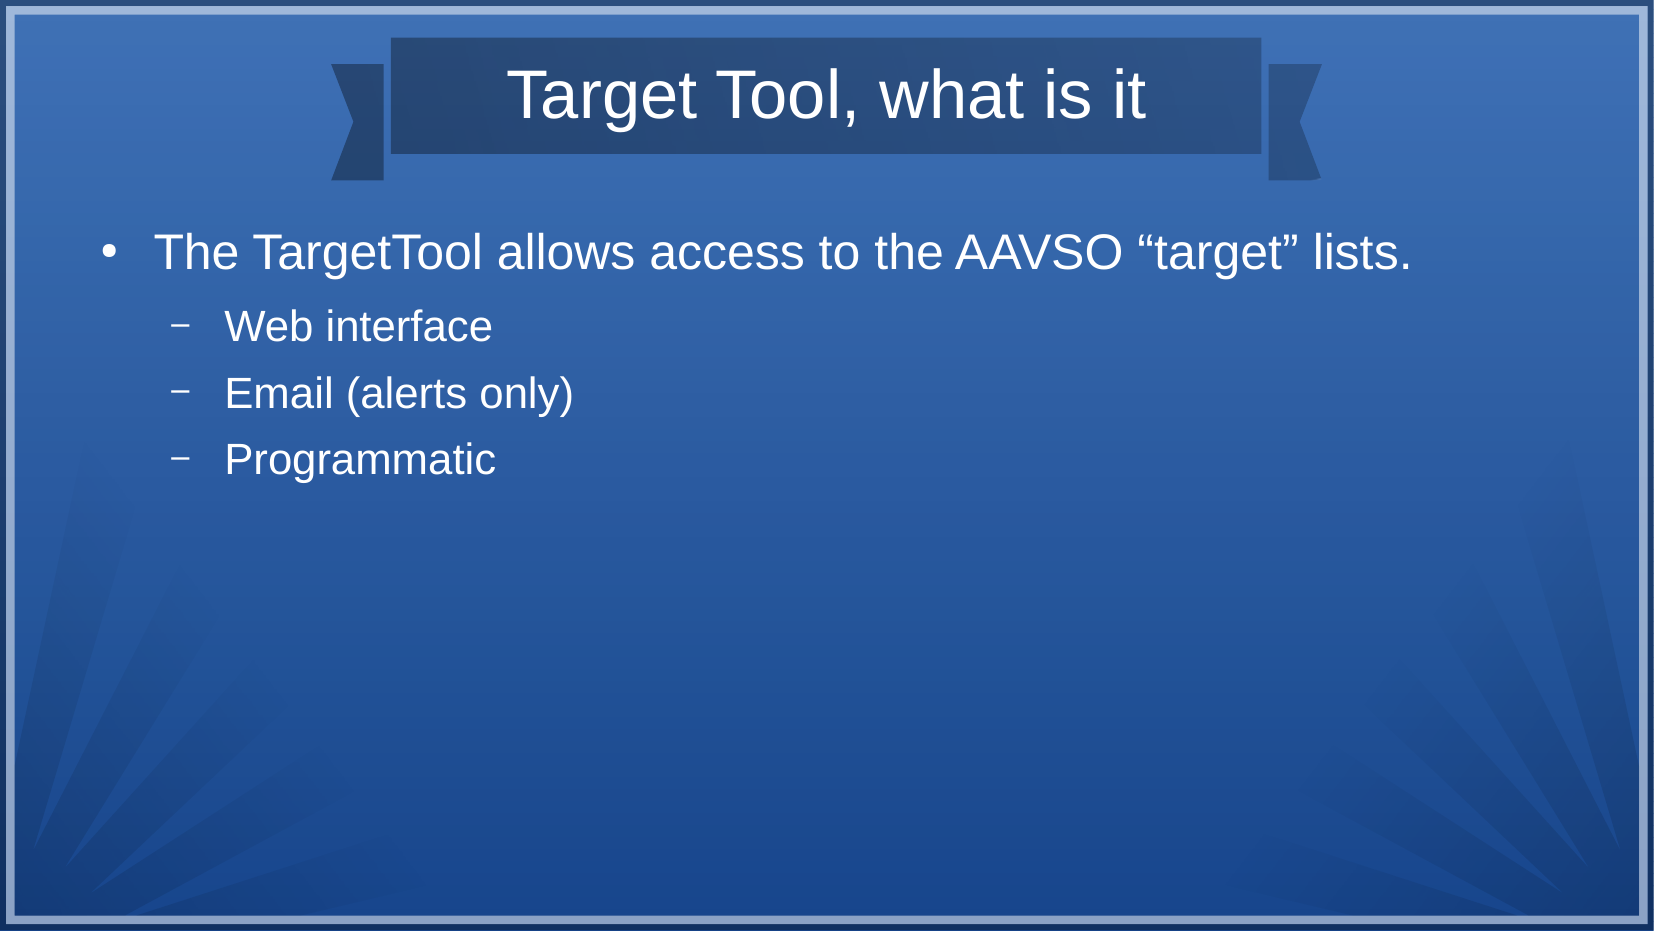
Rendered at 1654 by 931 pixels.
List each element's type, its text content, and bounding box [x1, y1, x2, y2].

title Target Tool, what is it [389, 35, 1264, 154]
list The TargetTool allows access to the AAVSO “target” lists. Web interface Email (alerts only) Programmatic [82, 224, 1571, 848]
